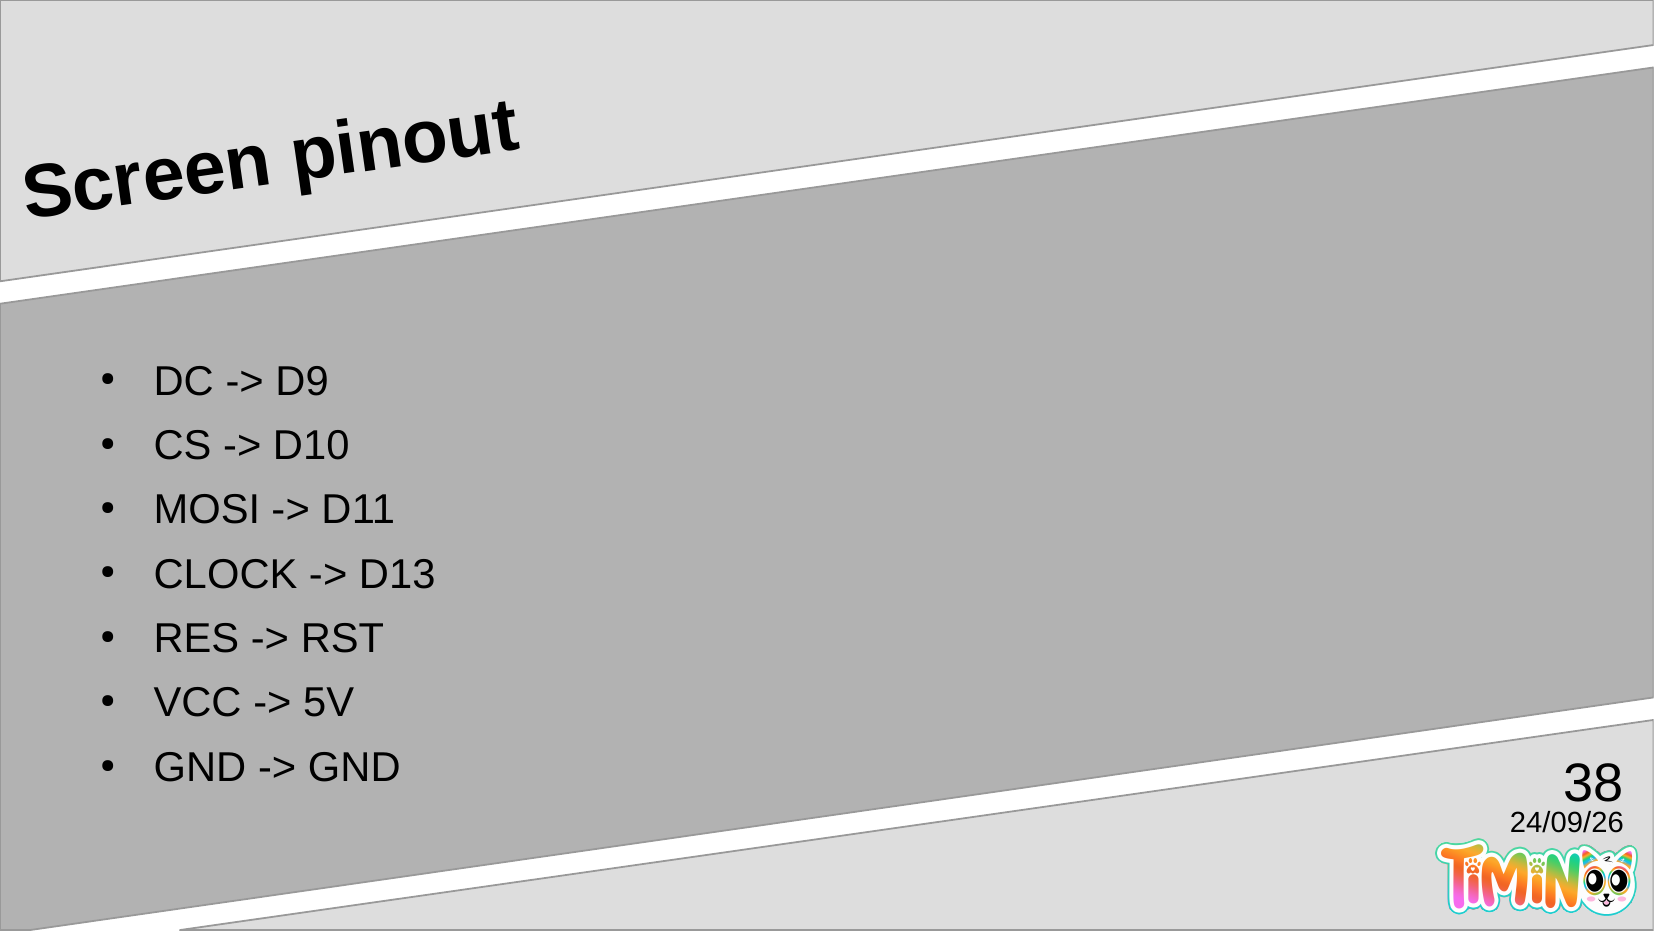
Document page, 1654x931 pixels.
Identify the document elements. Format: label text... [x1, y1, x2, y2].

list DC -> D9 CS -> D10 MOSI -> D11 CLOCK -> D13 RES -> RST VCC -> 5V GND -> GND [82, 292, 1538, 833]
picture [1435, 838, 1638, 916]
title Screen pinout [11, 0, 1496, 272]
